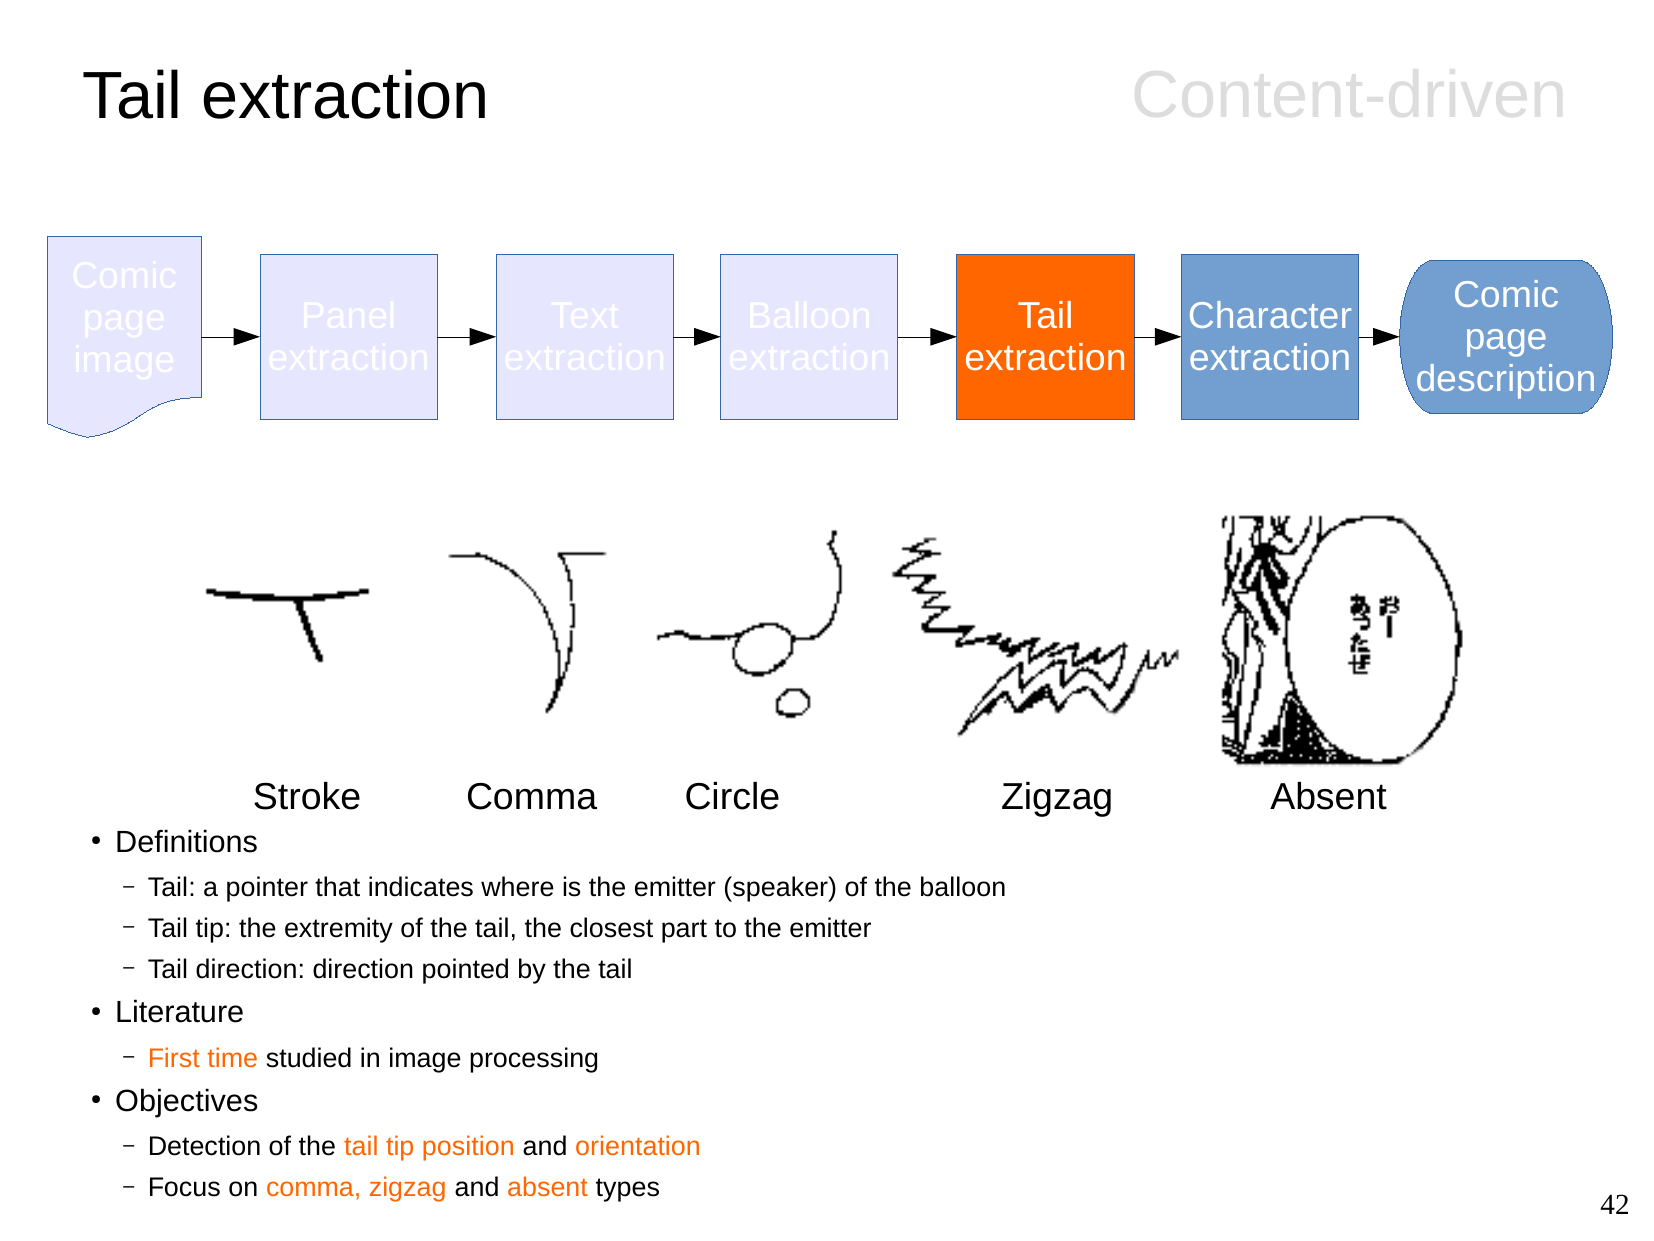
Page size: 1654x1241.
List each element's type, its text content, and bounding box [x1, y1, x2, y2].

title Tail extraction [82, 49, 1571, 142]
text_box Comma [448, 767, 615, 824]
text_box Text extraction [496, 254, 674, 420]
text_box Circle [649, 767, 815, 824]
text_box Comic page image [47, 236, 202, 438]
text_box Character extraction [1181, 254, 1359, 420]
text_box Comic page description [1399, 260, 1613, 414]
text_box Stroke [224, 767, 390, 824]
picture [161, 507, 1492, 768]
list Definitions Tail: a pointer that indicates where is the emitter (speaker) of the balloon Tail tip: the extremity of the tail, the closest part to the emitter Tail direction: direction pointed by the tail Literature First time studied in image processing Objectives Detection of the tail tip position and orientation Focus on comma, zigzag and absent types [82, 824, 1571, 1205]
text_box Panel extraction [260, 254, 438, 420]
text_box Balloon extraction [720, 254, 898, 420]
text_box Zigzag [974, 767, 1140, 824]
text_box Tail extraction [956, 254, 1135, 420]
text_box Absent [1246, 767, 1412, 824]
